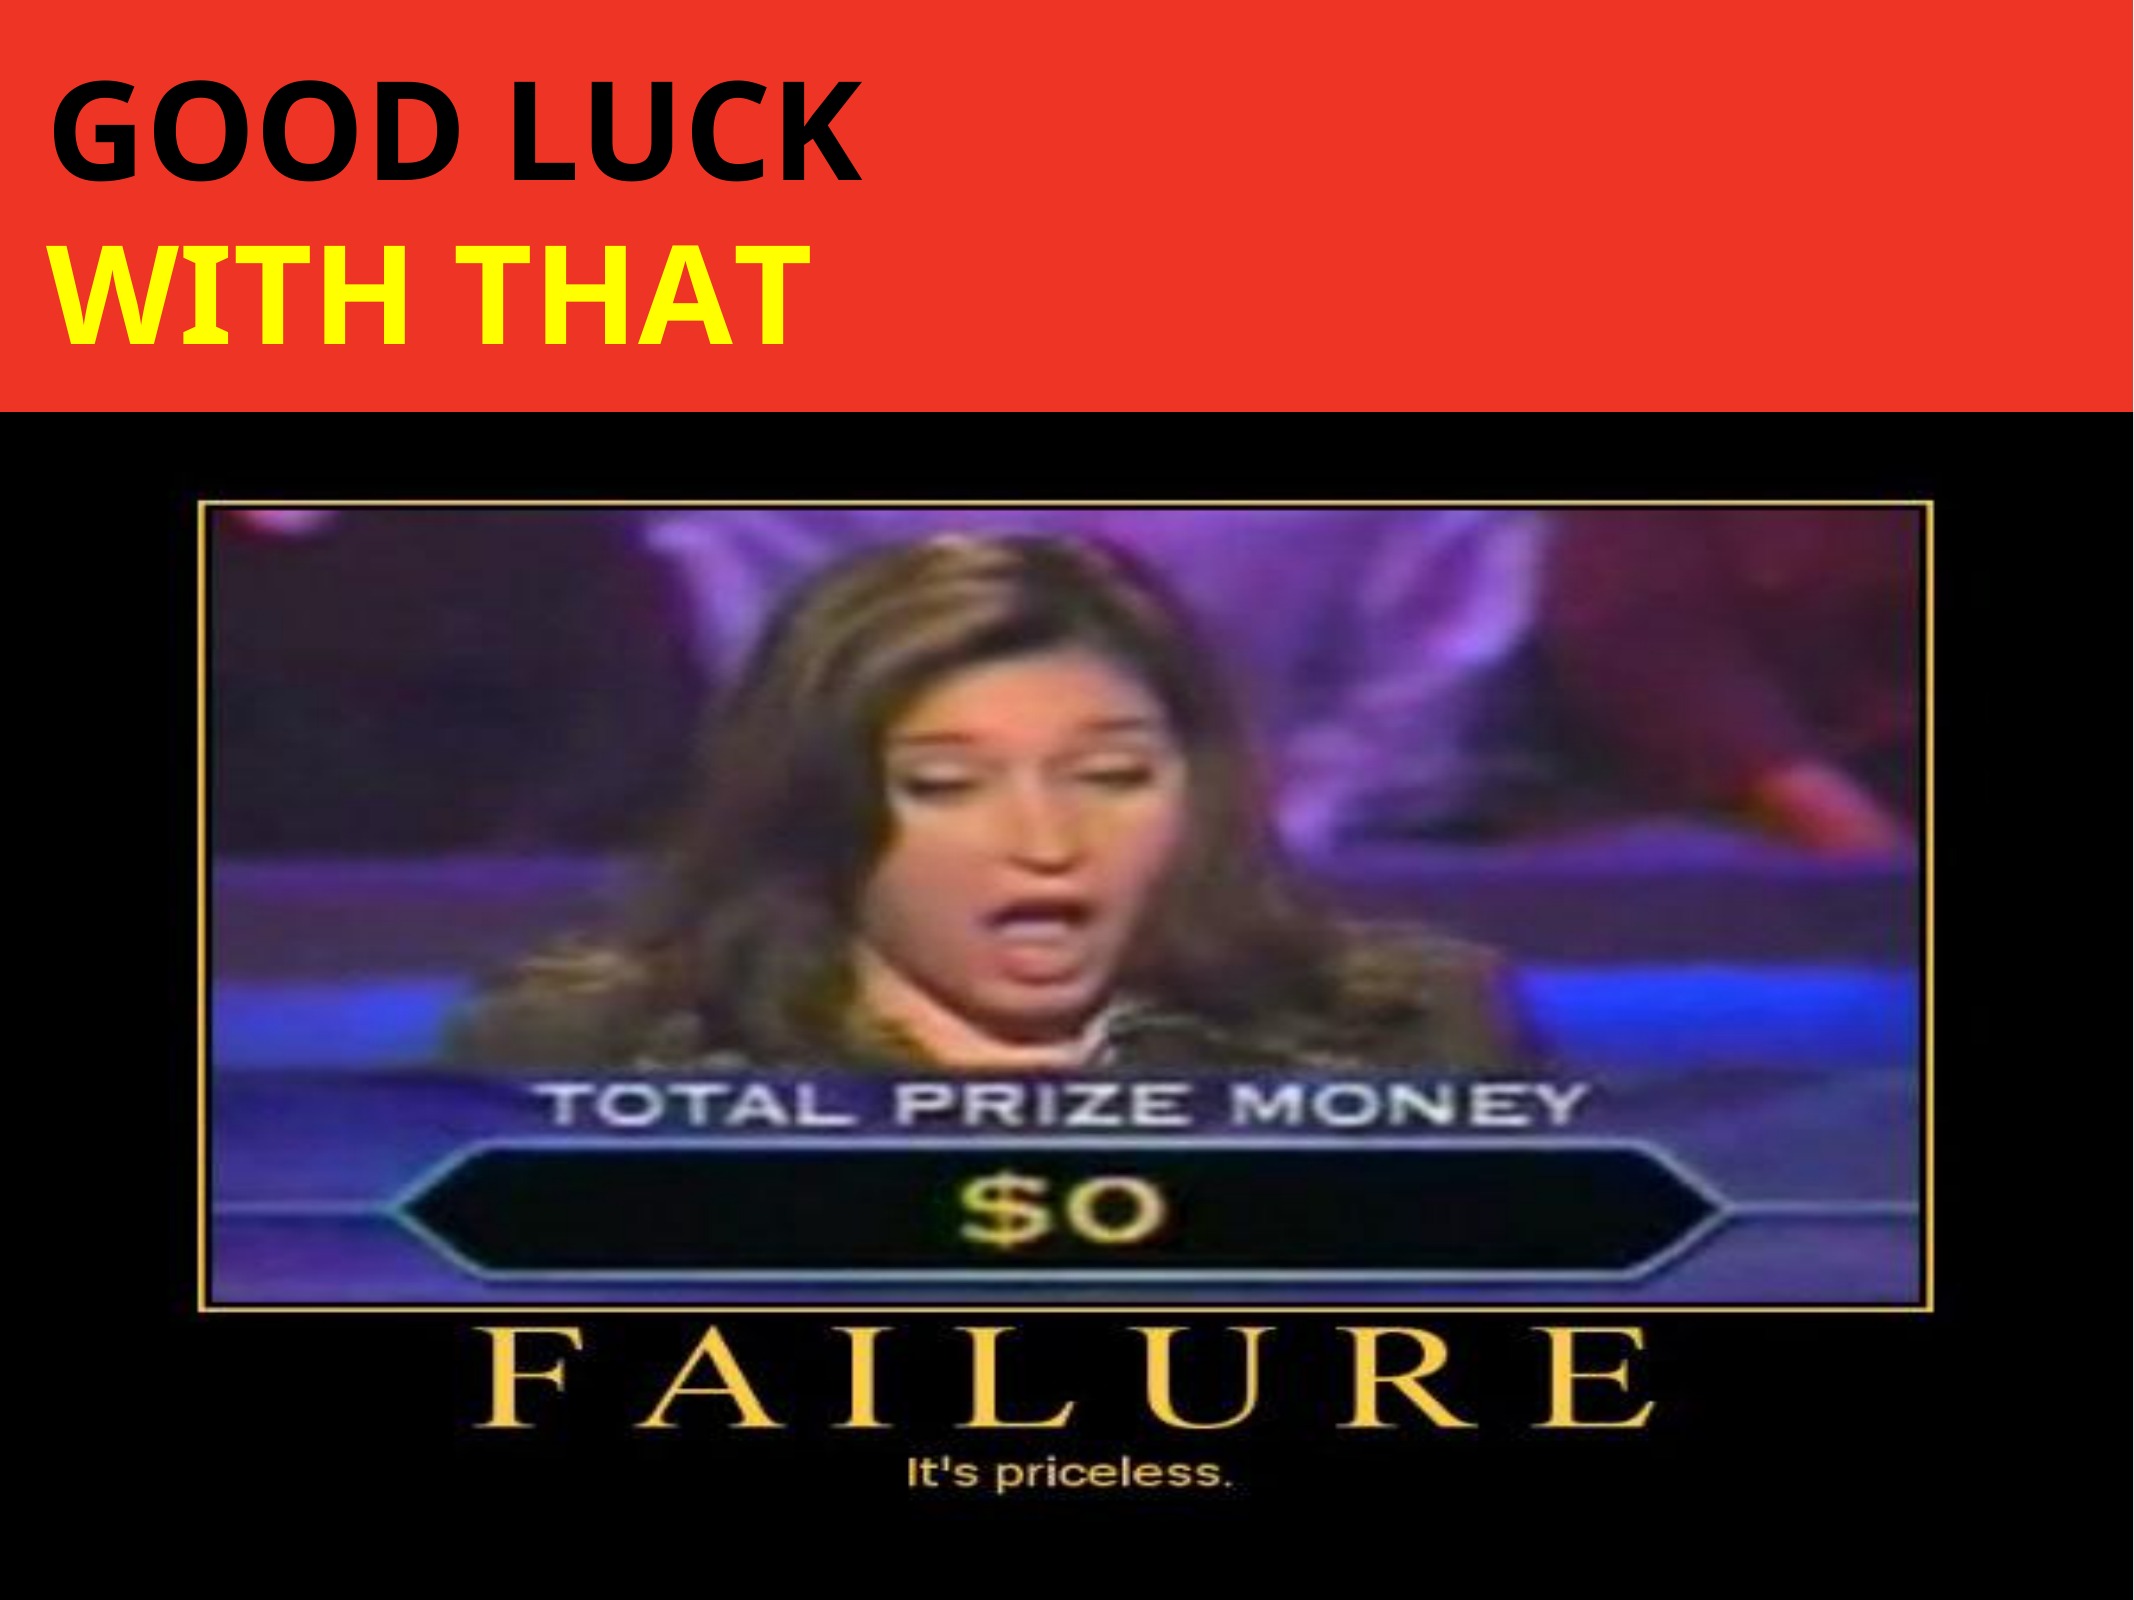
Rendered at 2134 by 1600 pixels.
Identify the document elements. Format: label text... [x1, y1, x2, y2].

picture [0, 412, 2134, 1600]
text_box GOOD LUCK WITH THAT [37, 42, 2129, 412]
